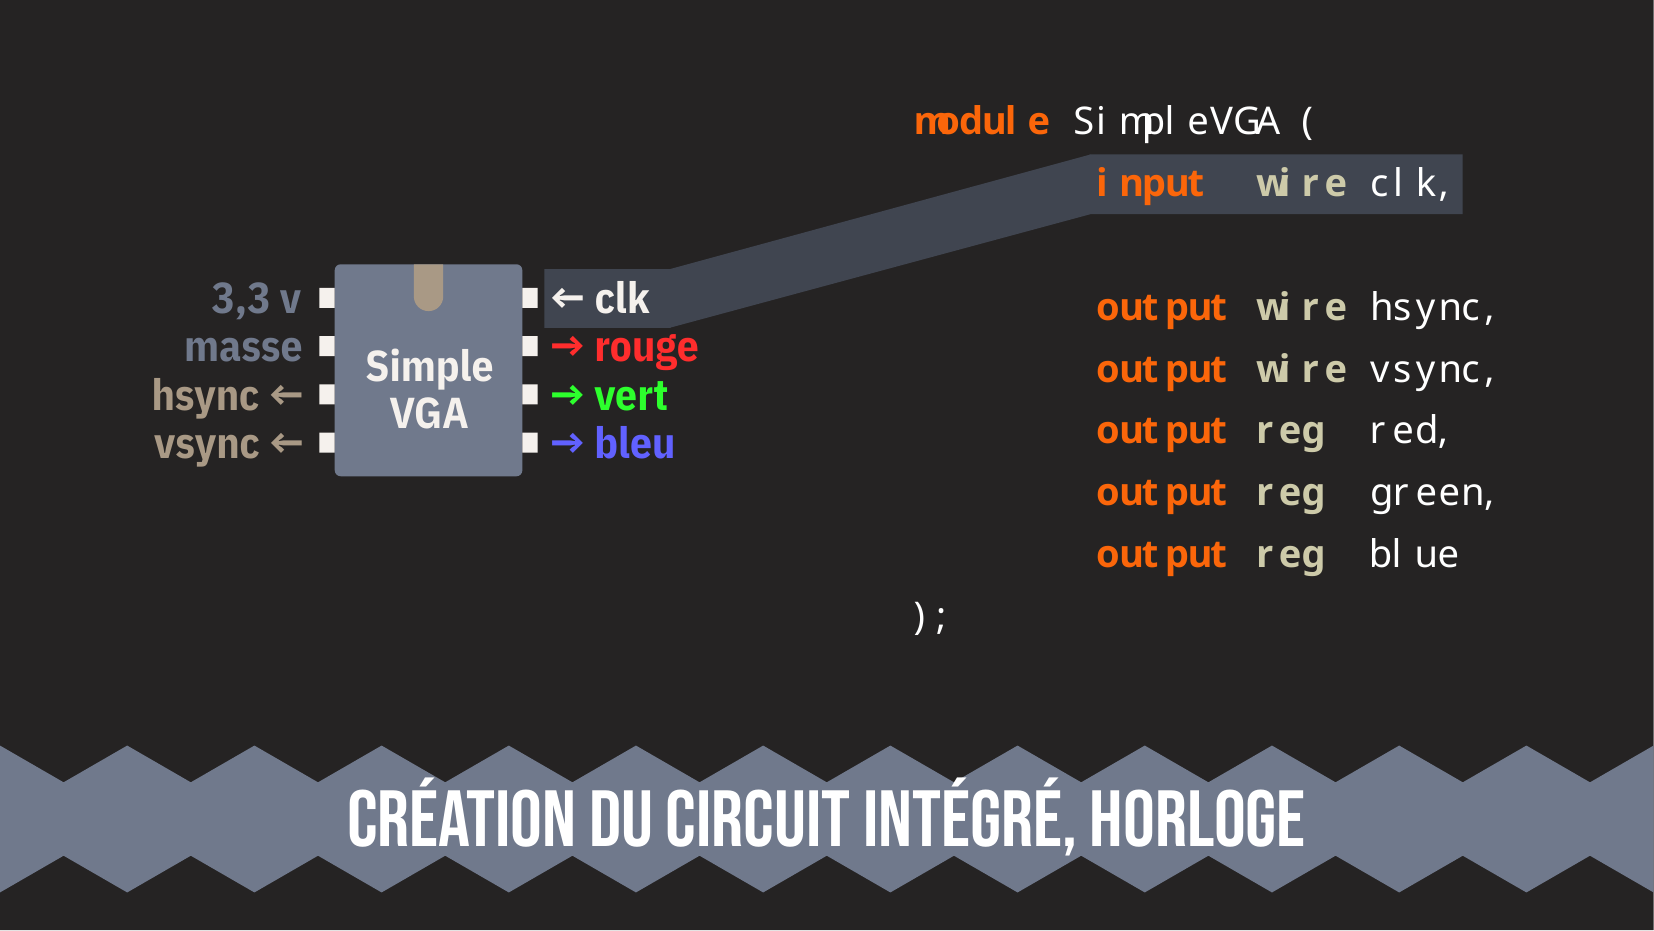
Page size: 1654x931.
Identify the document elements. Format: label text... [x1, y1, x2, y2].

title Création du circuit intégré, horloge [54, 768, 1600, 877]
picture [0, 0, 1654, 741]
